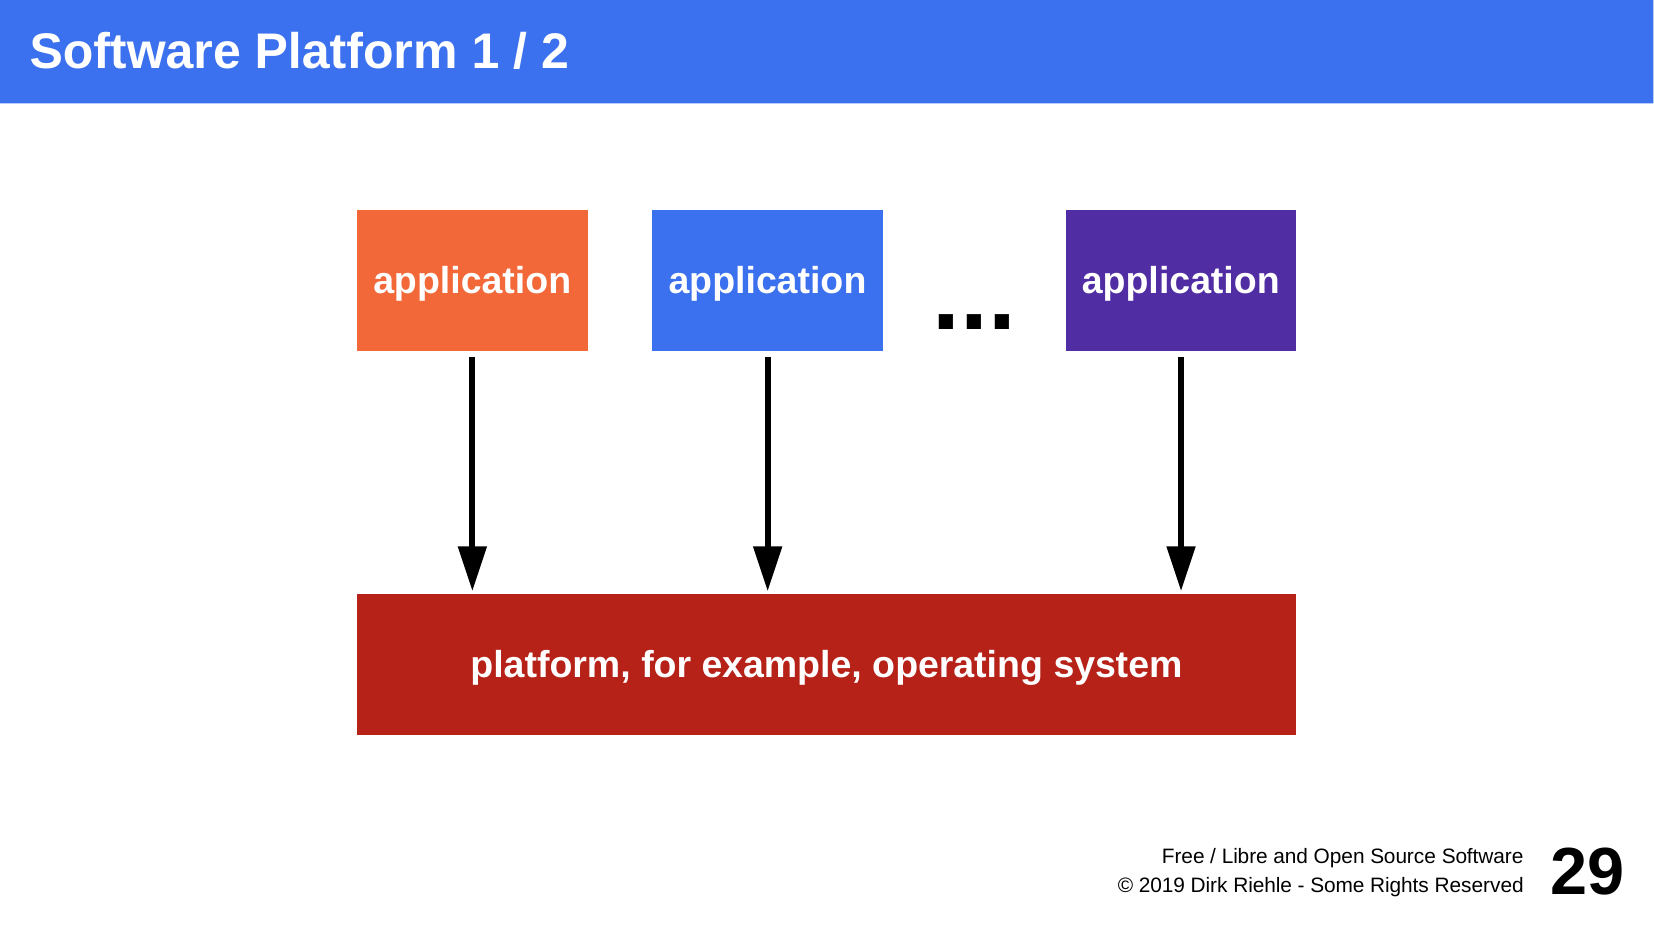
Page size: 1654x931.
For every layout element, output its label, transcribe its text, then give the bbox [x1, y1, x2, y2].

text_box application [1062, 206, 1300, 355]
text_box ... [885, 206, 1063, 384]
text_box application [354, 206, 591, 355]
text_box platform, for example, operating system [354, 590, 1300, 739]
title Software Platform 1 / 2 [0, 0, 1654, 104]
text_box application [649, 206, 886, 355]
